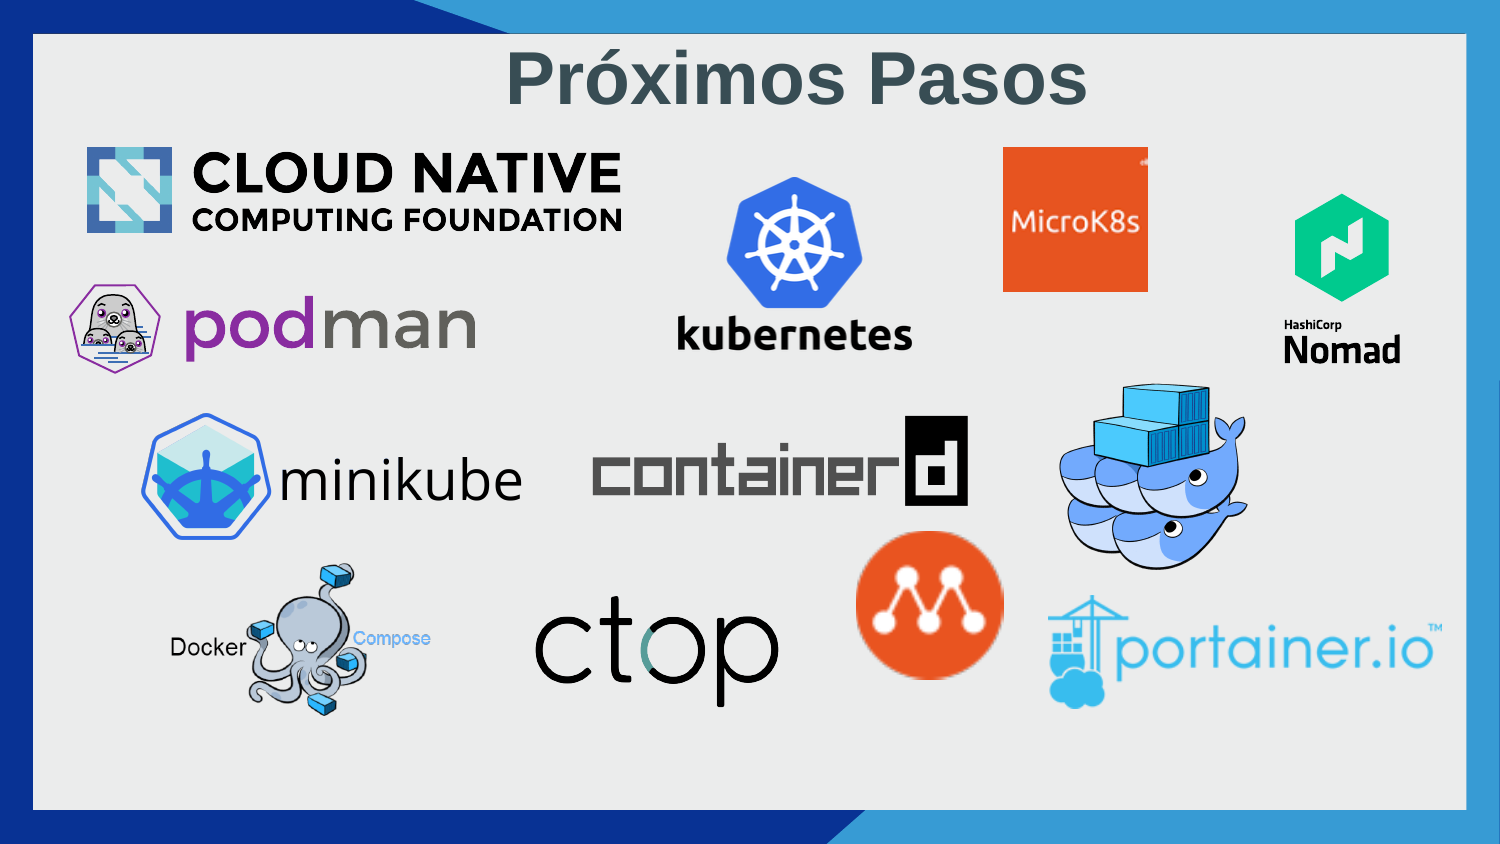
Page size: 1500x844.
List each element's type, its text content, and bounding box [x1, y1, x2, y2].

picture [168, 560, 443, 720]
picture [1033, 177, 1422, 591]
picture [1003, 147, 1148, 292]
text_box Próximos Pasos [88, 29, 1500, 129]
picture [87, 147, 621, 233]
picture [531, 594, 783, 709]
picture [141, 413, 532, 540]
picture [590, 413, 970, 508]
picture [675, 177, 916, 359]
picture [59, 269, 486, 384]
picture [1048, 595, 1442, 709]
picture [856, 531, 1004, 680]
